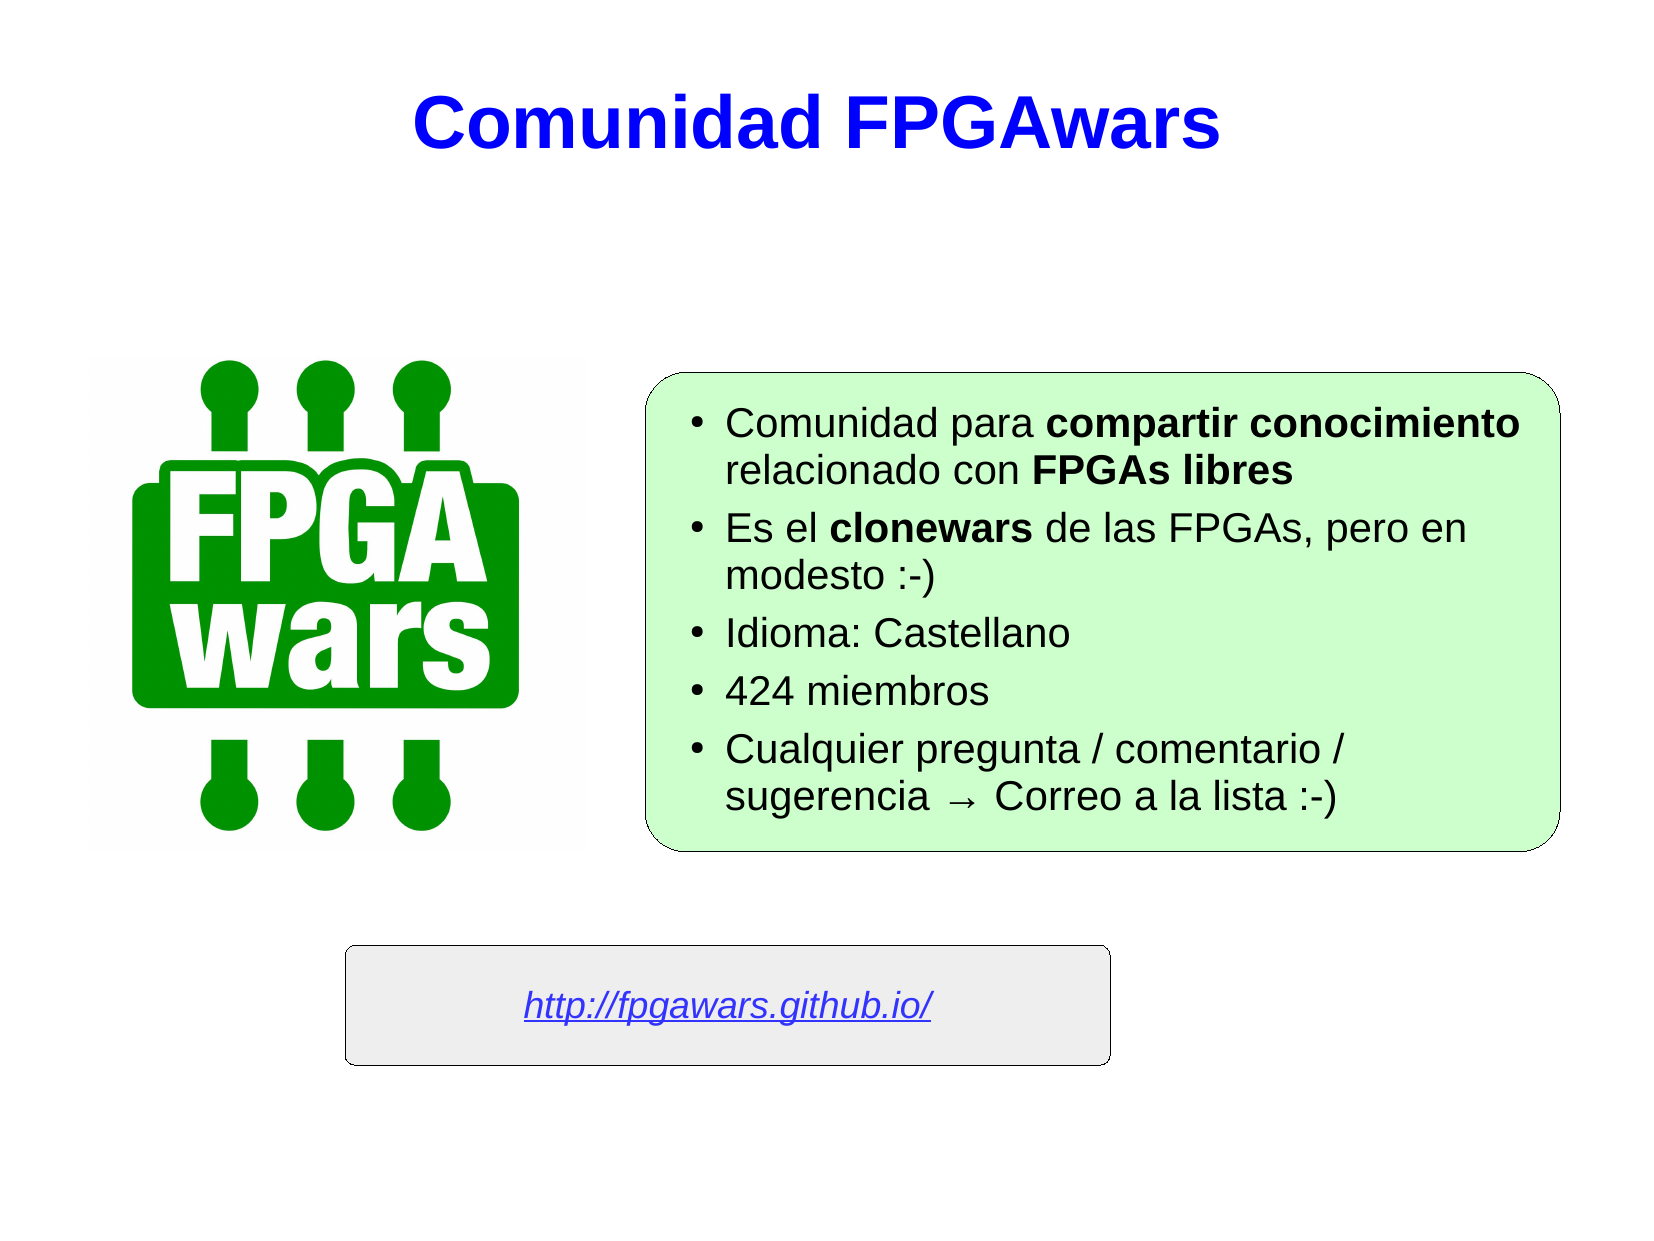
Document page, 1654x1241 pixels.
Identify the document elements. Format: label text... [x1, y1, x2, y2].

text_box Comunidad para compartir conocimiento relacionado con FPGAs libres Es el clonewars de las FPGAs, pero en modesto :-) Idioma: Castellano 424 miembros Cualquier pregunta / comentario / sugerencia → Correo a la lista :-) [675, 392, 1561, 886]
text_box [645, 372, 1555, 851]
picture [90, 357, 586, 852]
text_box Comunidad FPGAwars [90, 73, 1546, 257]
text_box http://fpgawars.github.io/ [345, 945, 1111, 1066]
